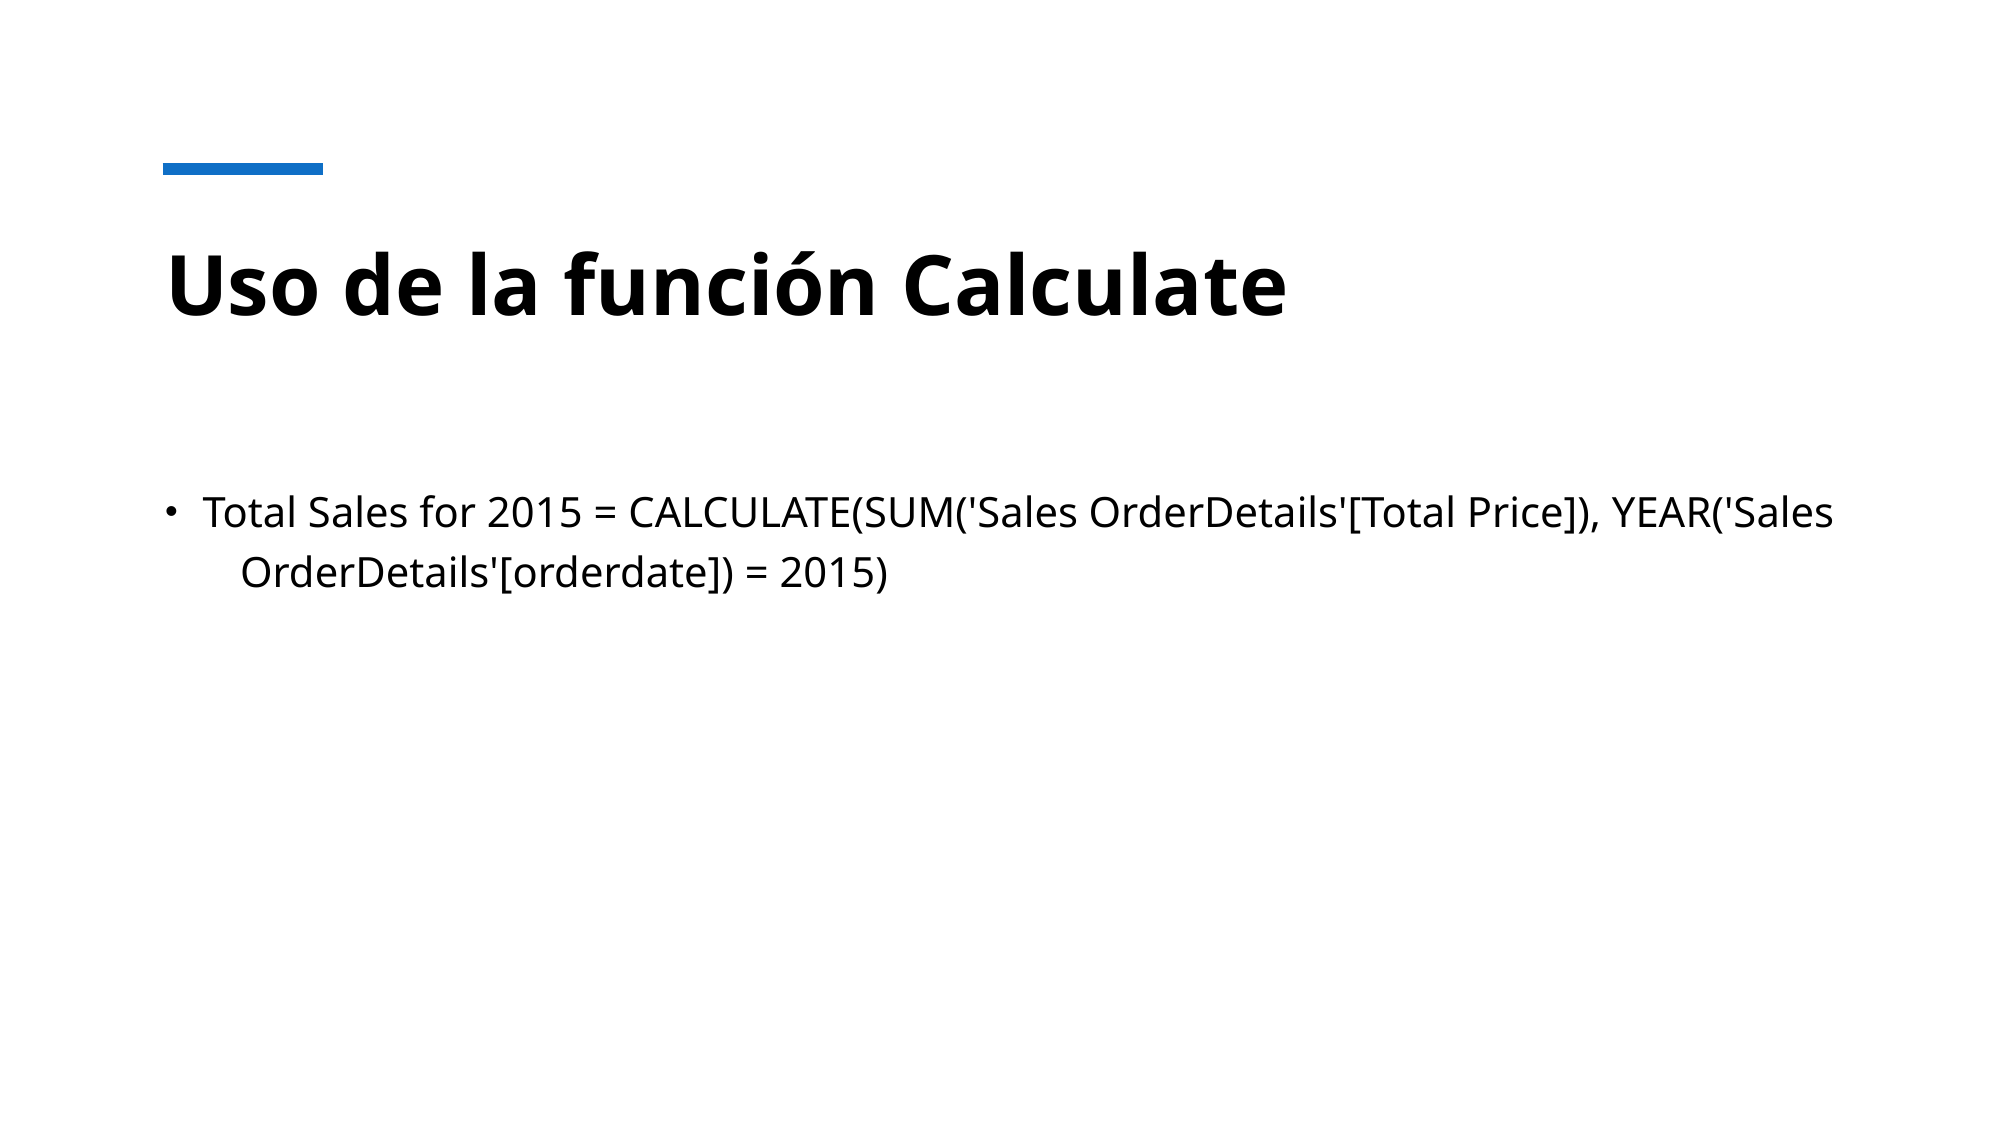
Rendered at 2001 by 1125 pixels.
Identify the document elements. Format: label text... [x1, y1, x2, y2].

list Total Sales for 2015 = CALCULATE(SUM('Sales OrderDetails'[Total Price]), YEAR('Sales OrderDetails'[orderdate]) = 2015) [150, 468, 1851, 975]
title Uso de la función Calculate [150, 224, 1851, 441]
